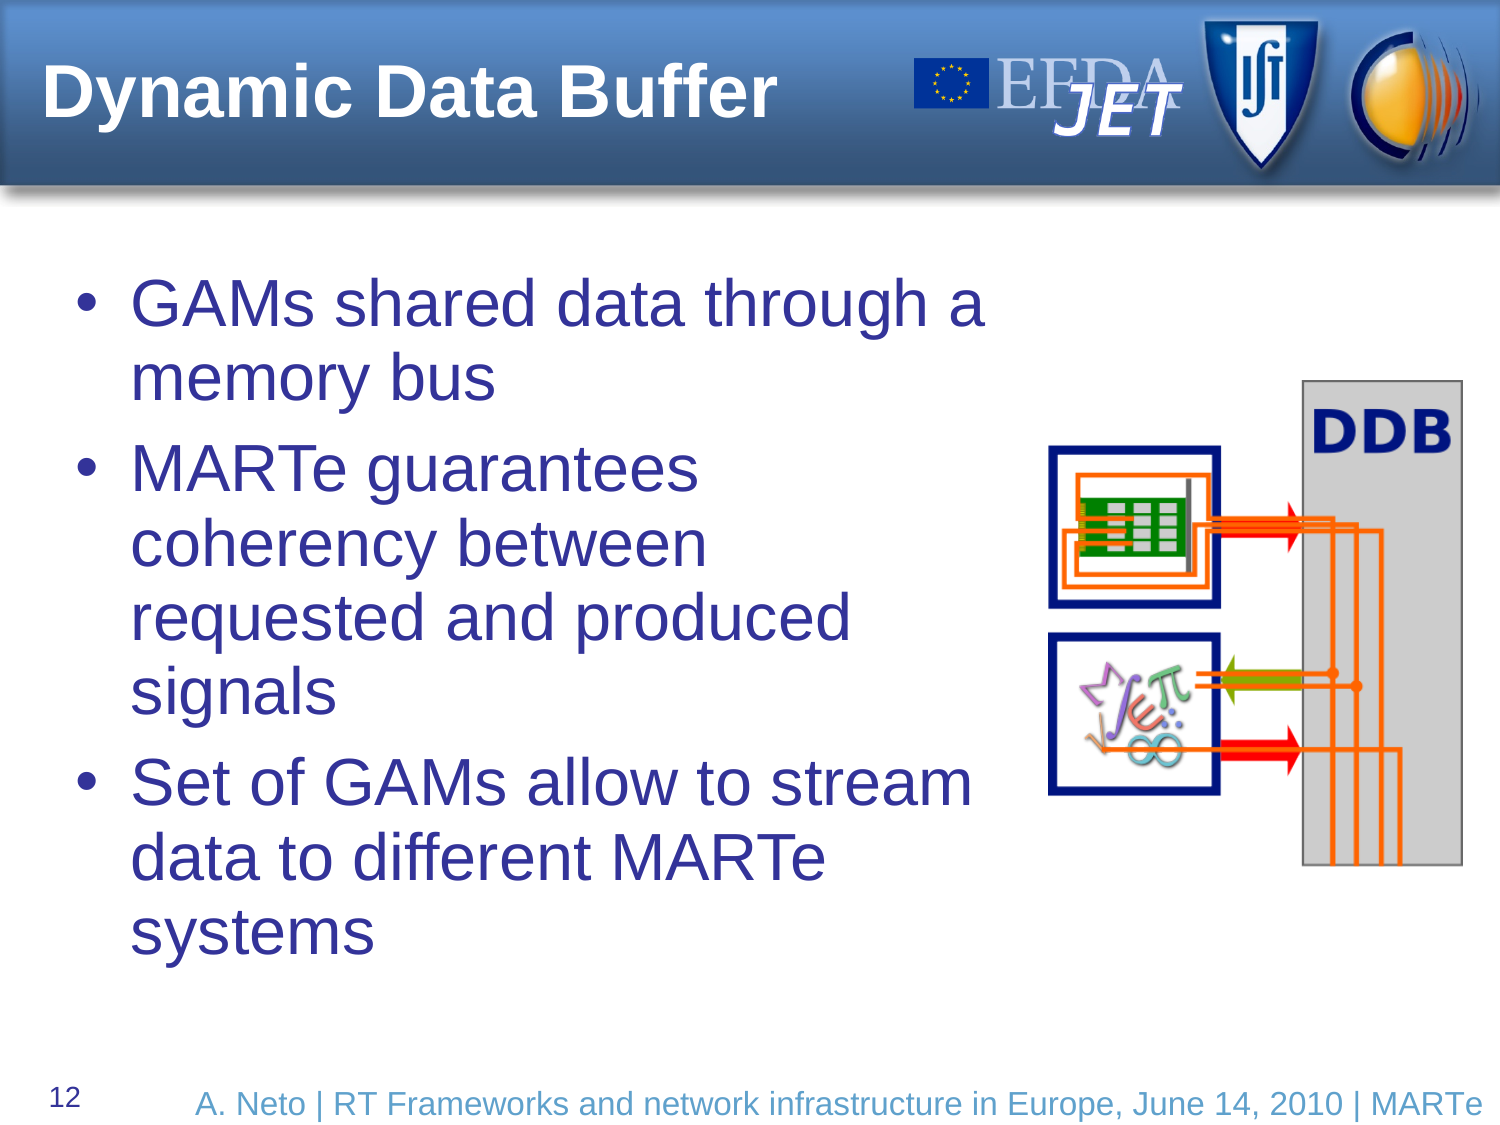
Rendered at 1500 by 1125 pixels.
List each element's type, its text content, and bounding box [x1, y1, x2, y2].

title Dynamic Data Buffer [41, 0, 1129, 188]
picture [1048, 380, 1463, 869]
list GAMs shared data through a memory bus MARTe guarantees coherency between requested and produced signals Set of GAMs allow to stream data to different MARTe systems [74, 262, 1013, 991]
picture [0, 0, 1500, 207]
